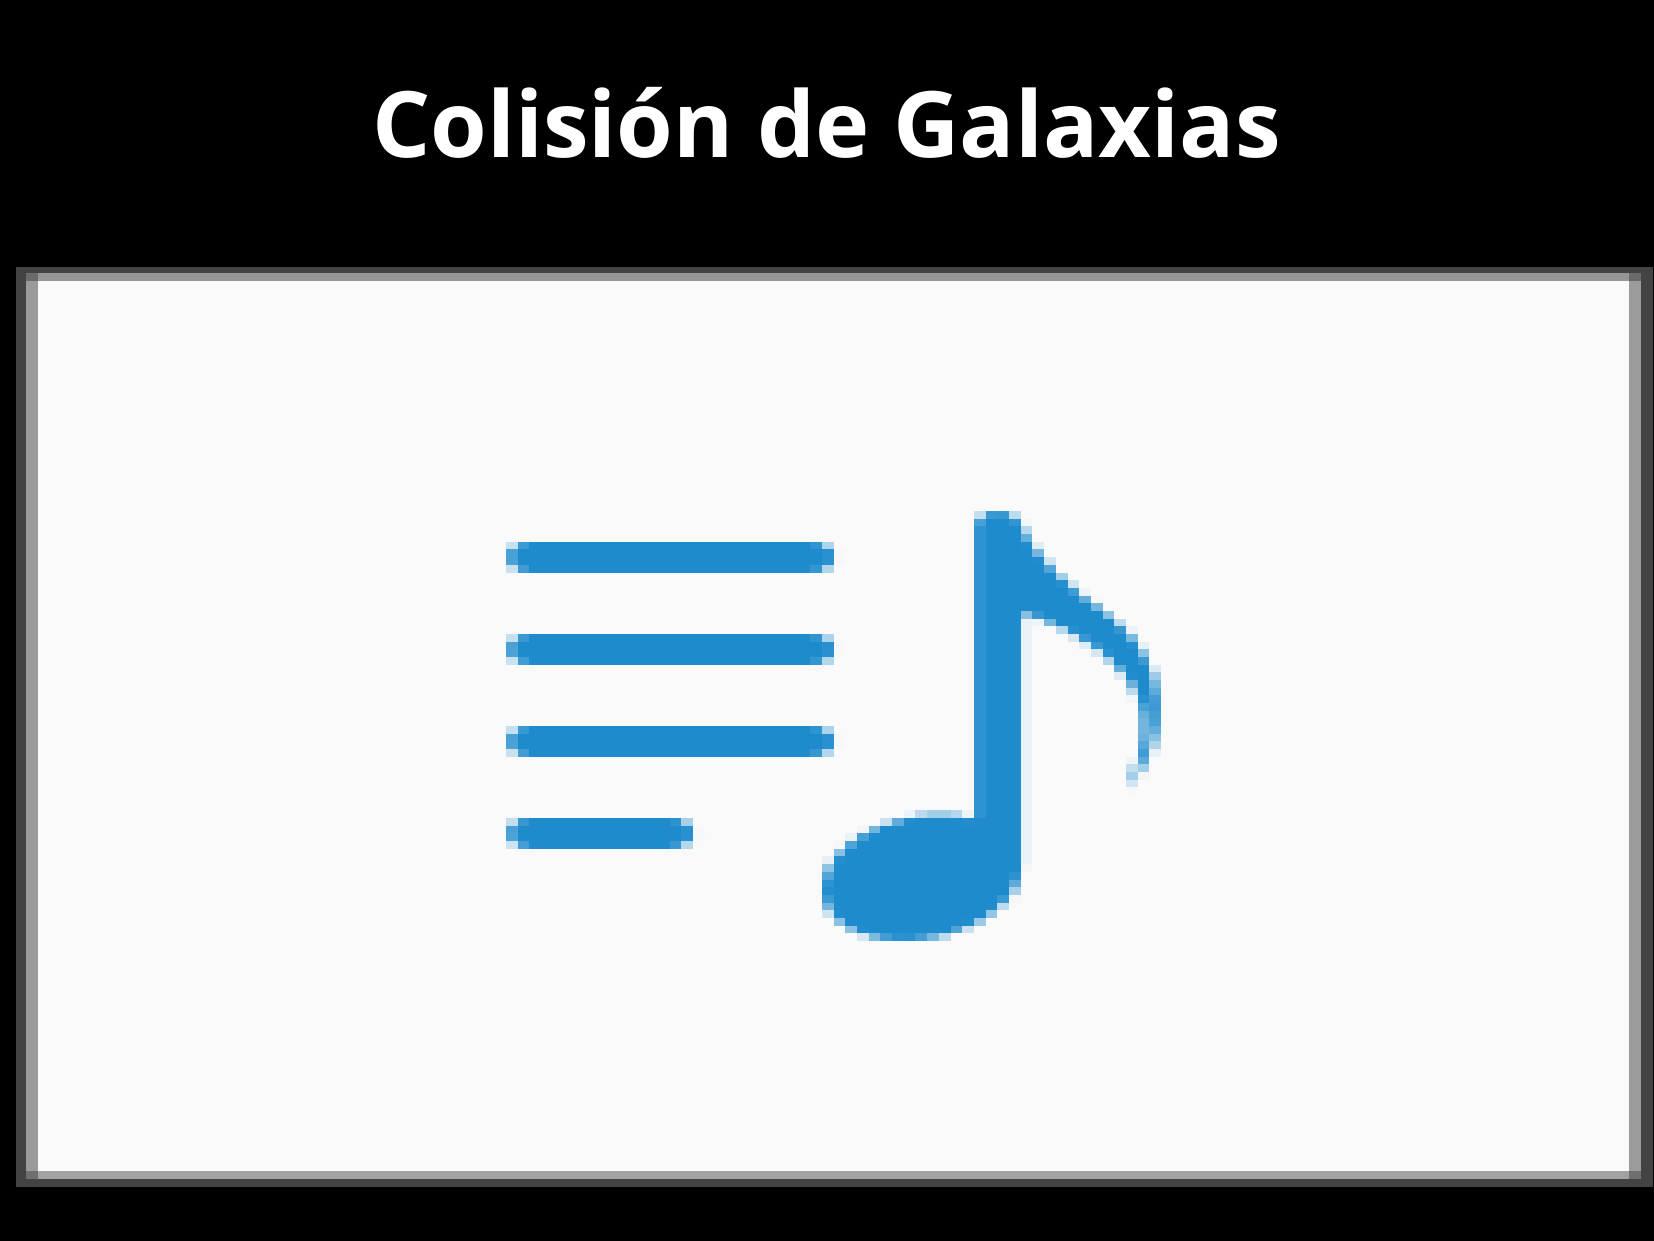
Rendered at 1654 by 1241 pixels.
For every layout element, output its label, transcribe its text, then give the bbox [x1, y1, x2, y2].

text_box [15, 266, 1654, 1188]
title Colisión de Galaxias [82, 49, 1571, 196]
